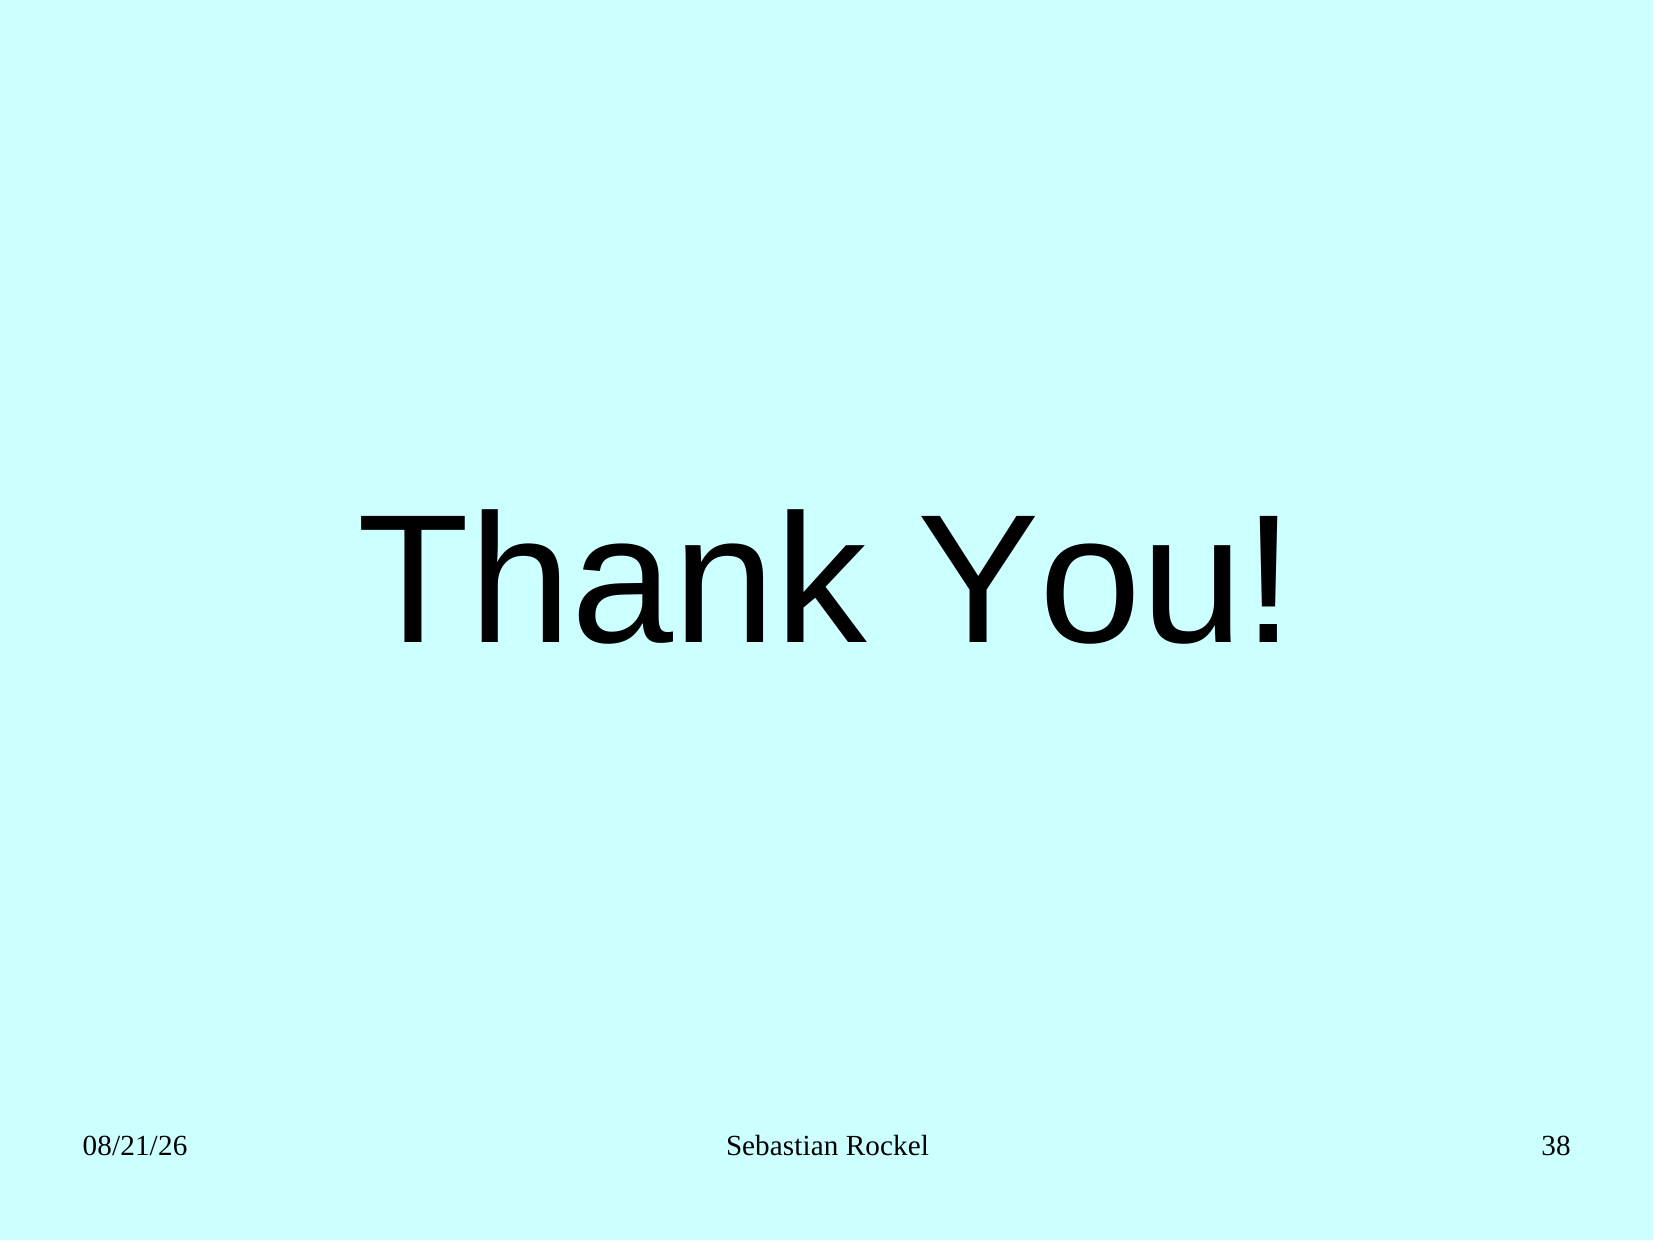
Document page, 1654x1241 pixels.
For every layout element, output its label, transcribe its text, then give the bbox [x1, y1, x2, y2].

subtitle Thank You! [82, 49, 1571, 1109]
